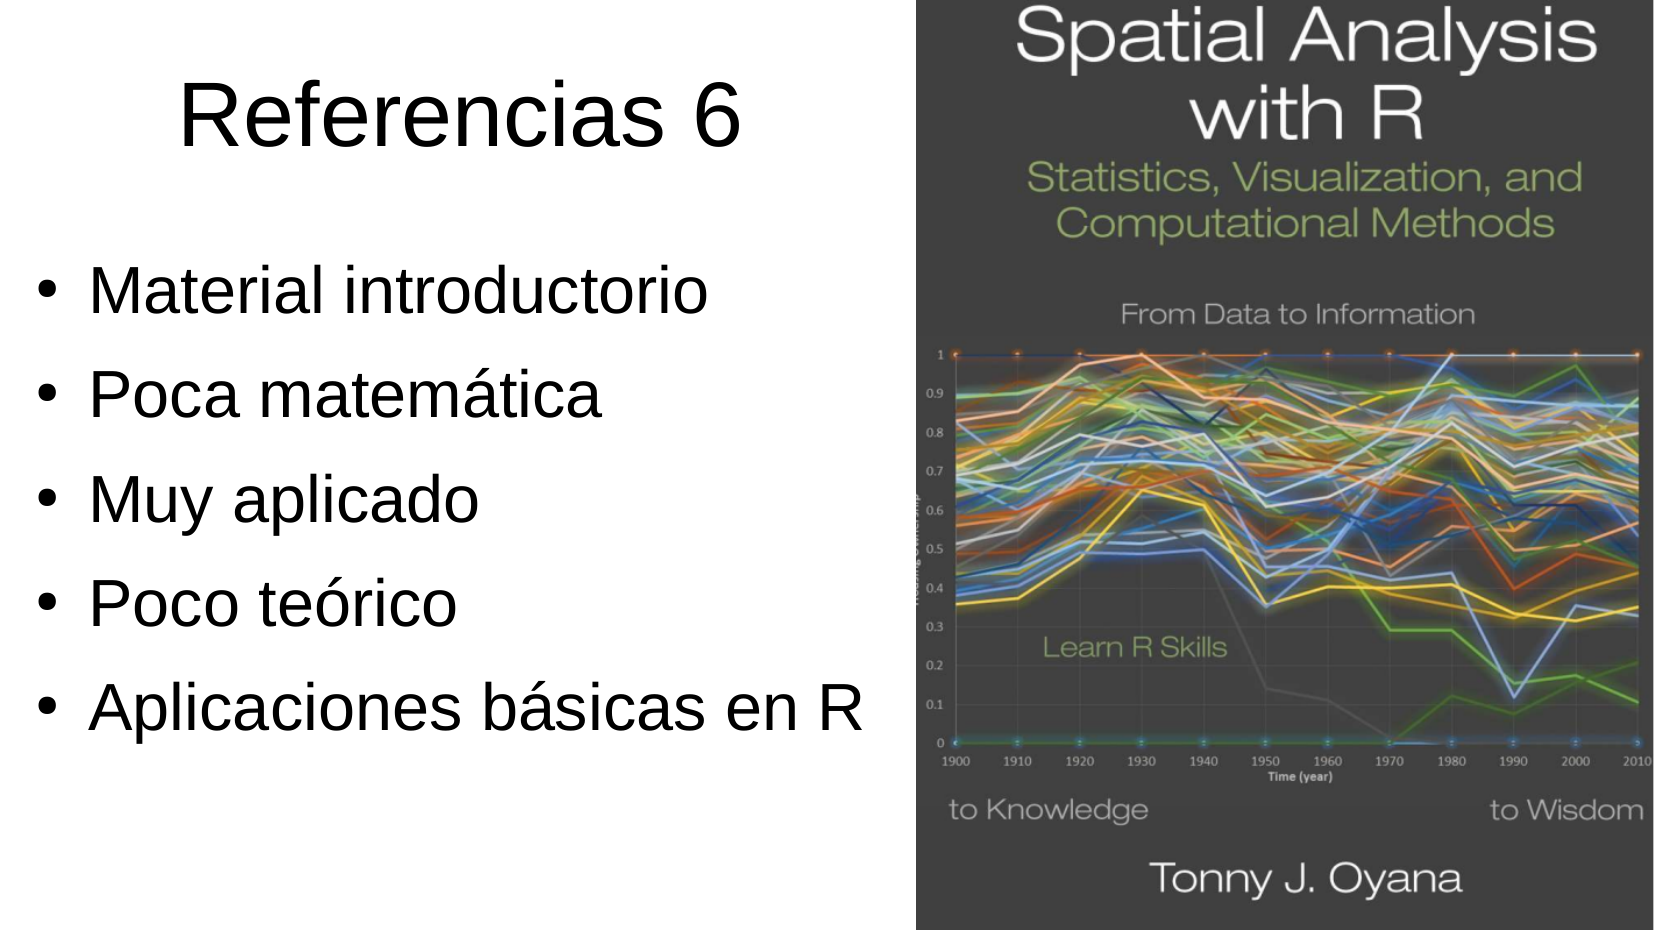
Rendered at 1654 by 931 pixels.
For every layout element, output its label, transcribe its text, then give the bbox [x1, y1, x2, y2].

list Material introductorio Poca matemática Muy aplicado Poco teórico Aplicaciones básicas en R [17, 253, 1506, 793]
picture [916, 0, 1654, 930]
title Referencias 6 [0, 37, 916, 193]
